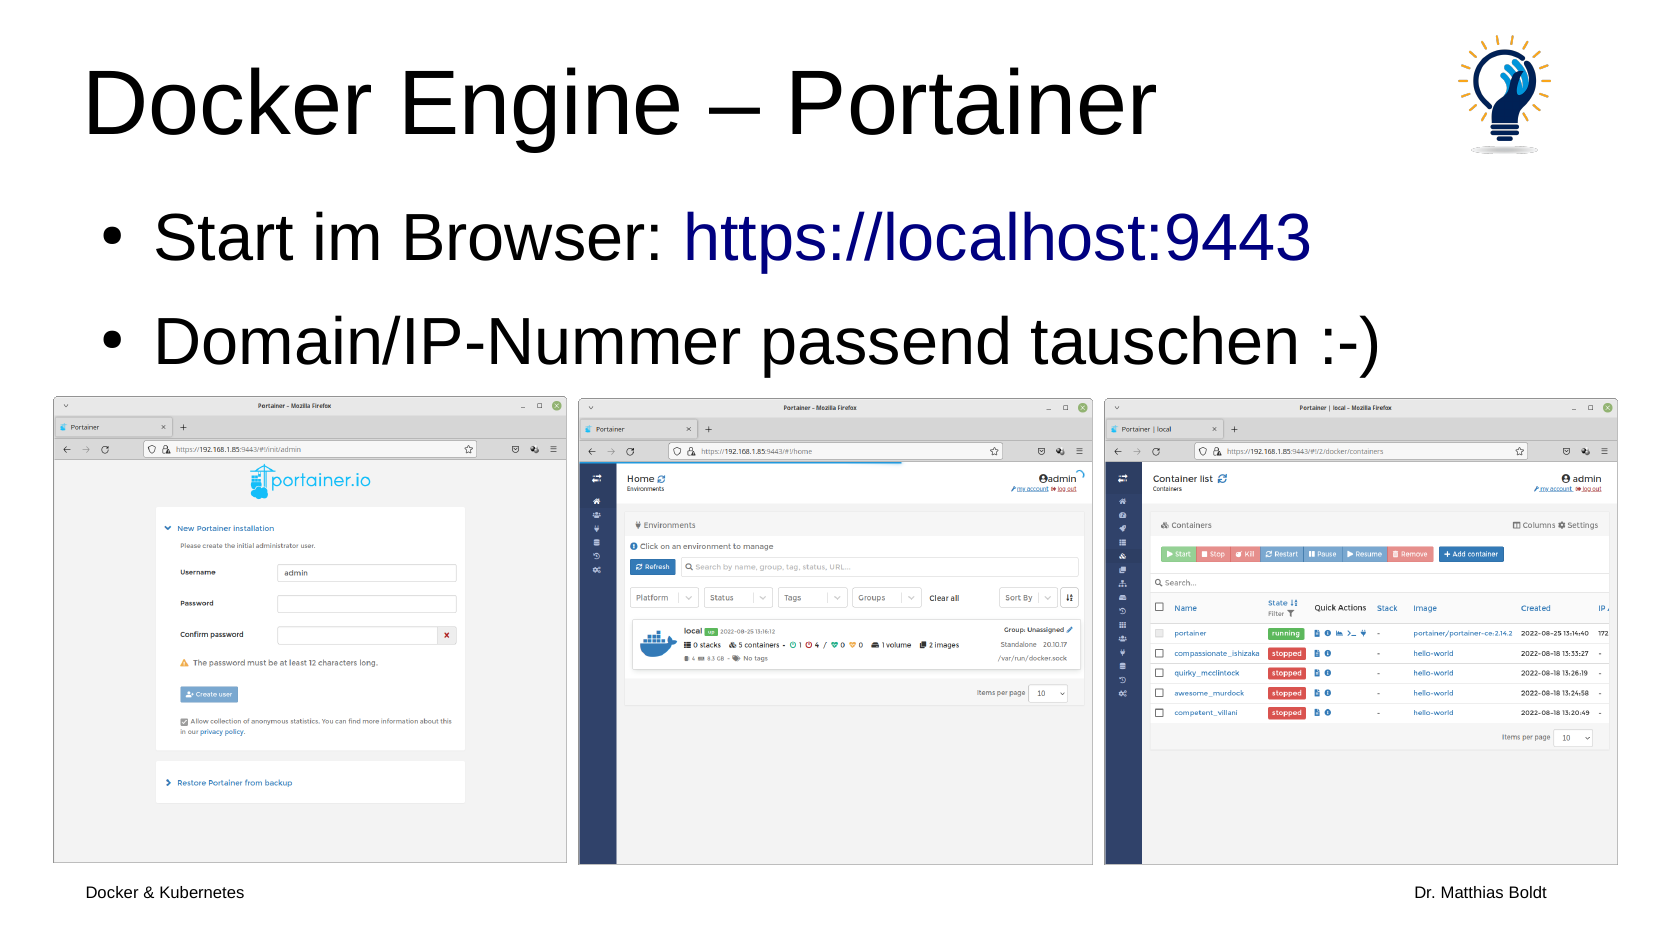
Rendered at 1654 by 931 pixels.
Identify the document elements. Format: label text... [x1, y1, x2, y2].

text_box Docker & Kubernetes Dr. Matthias Boldt [70, 875, 1563, 910]
title Docker Engine – Portainer [82, 0, 1619, 206]
picture [578, 398, 1093, 865]
picture [53, 396, 567, 863]
picture [1458, 35, 1551, 154]
picture [1104, 398, 1618, 865]
list Start im Browser: https://localhost:9443 Domain/IP-Nummer passend tauschen :-) [82, 199, 1571, 845]
